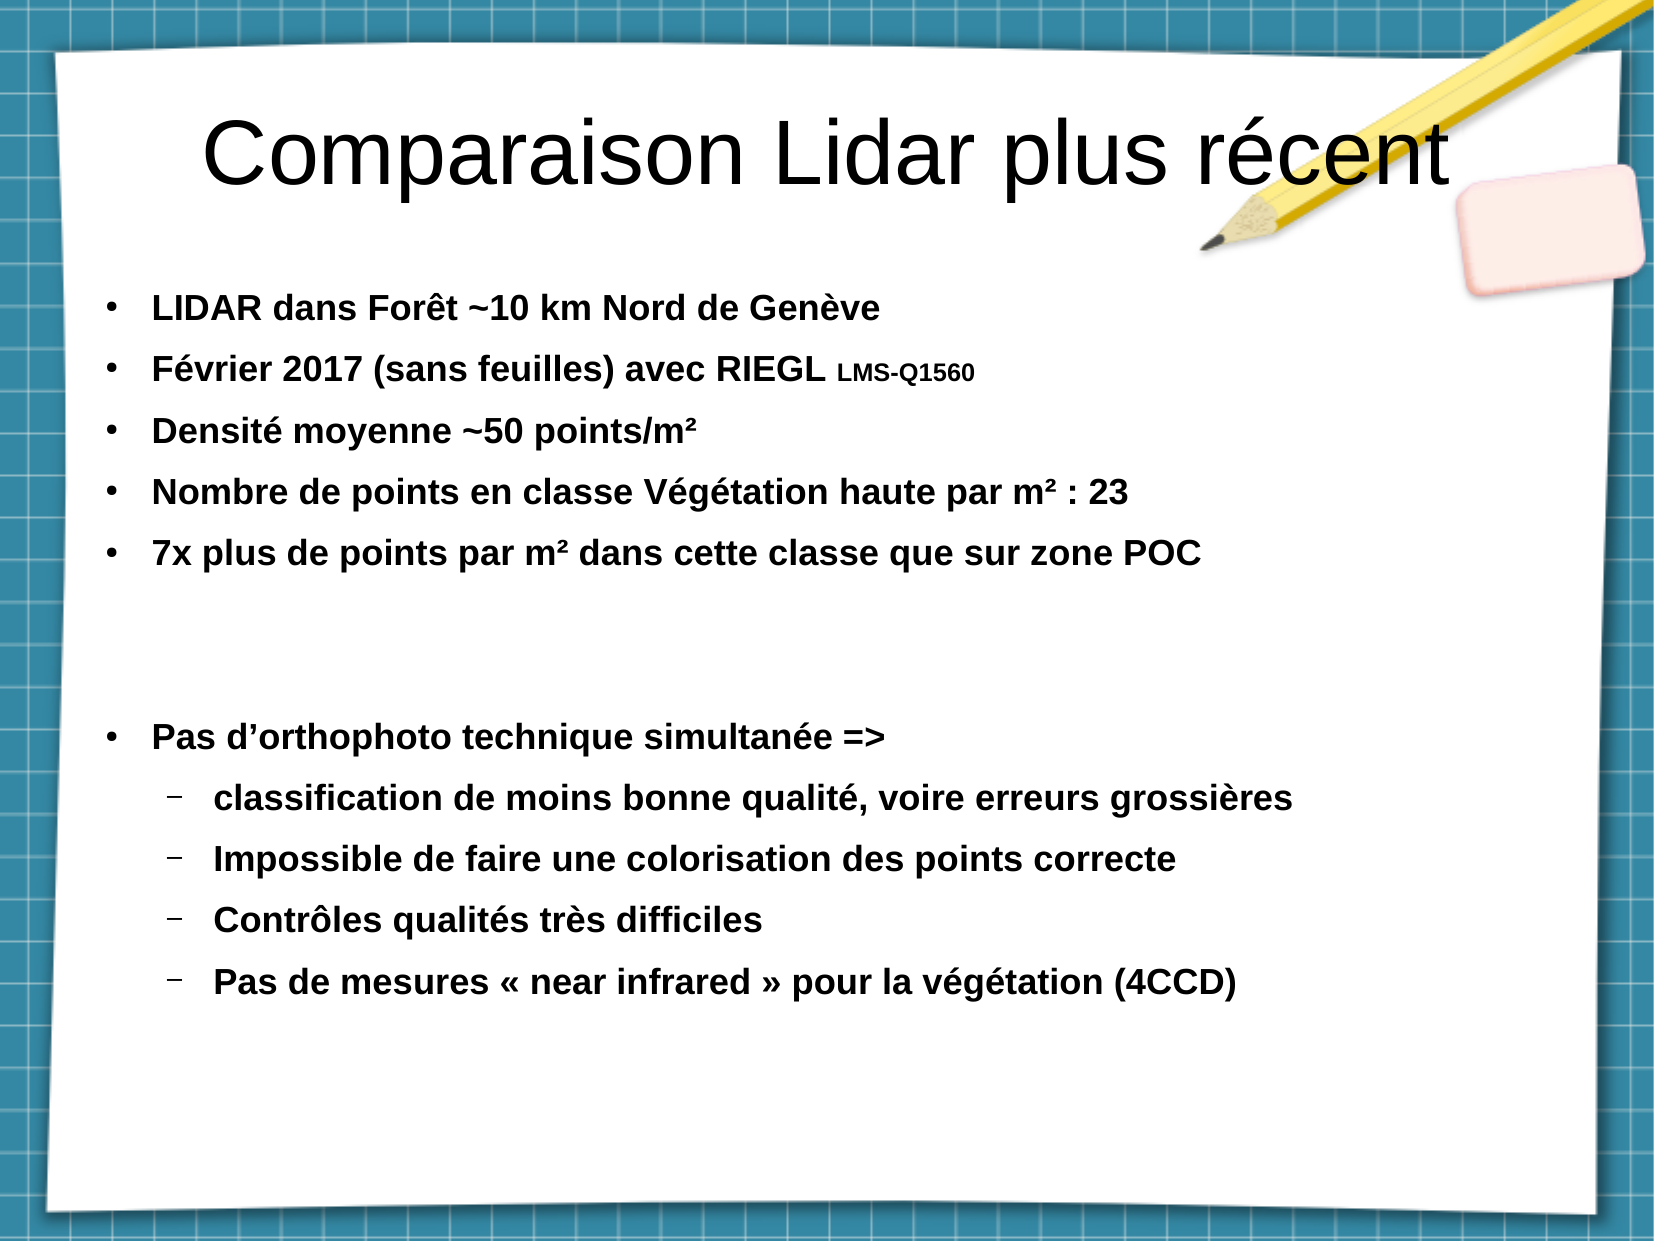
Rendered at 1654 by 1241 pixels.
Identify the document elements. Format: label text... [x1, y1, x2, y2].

picture [0, 0, 1654, 1241]
list LIDAR dans Forêt ~10 km Nord de Genève Février 2017 (sans feuilles) avec RIEGL LMS-Q1560 Densité moyenne ~50 points/m² Nombre de points en classe Végétation haute par m² : 23 7x plus de points par m² dans cette classe que sur zone POC Pas d’orthophoto technique simultanée => classification de moins bonne qualité, voire erreurs grossières Impossible de faire une colorisation des points correcte Contrôles qualités très difficiles Pas de mesures « near infrared » pour la végétation (4CCD) [90, 287, 1579, 1007]
title Comparaison Lidar plus récent [82, 49, 1571, 257]
